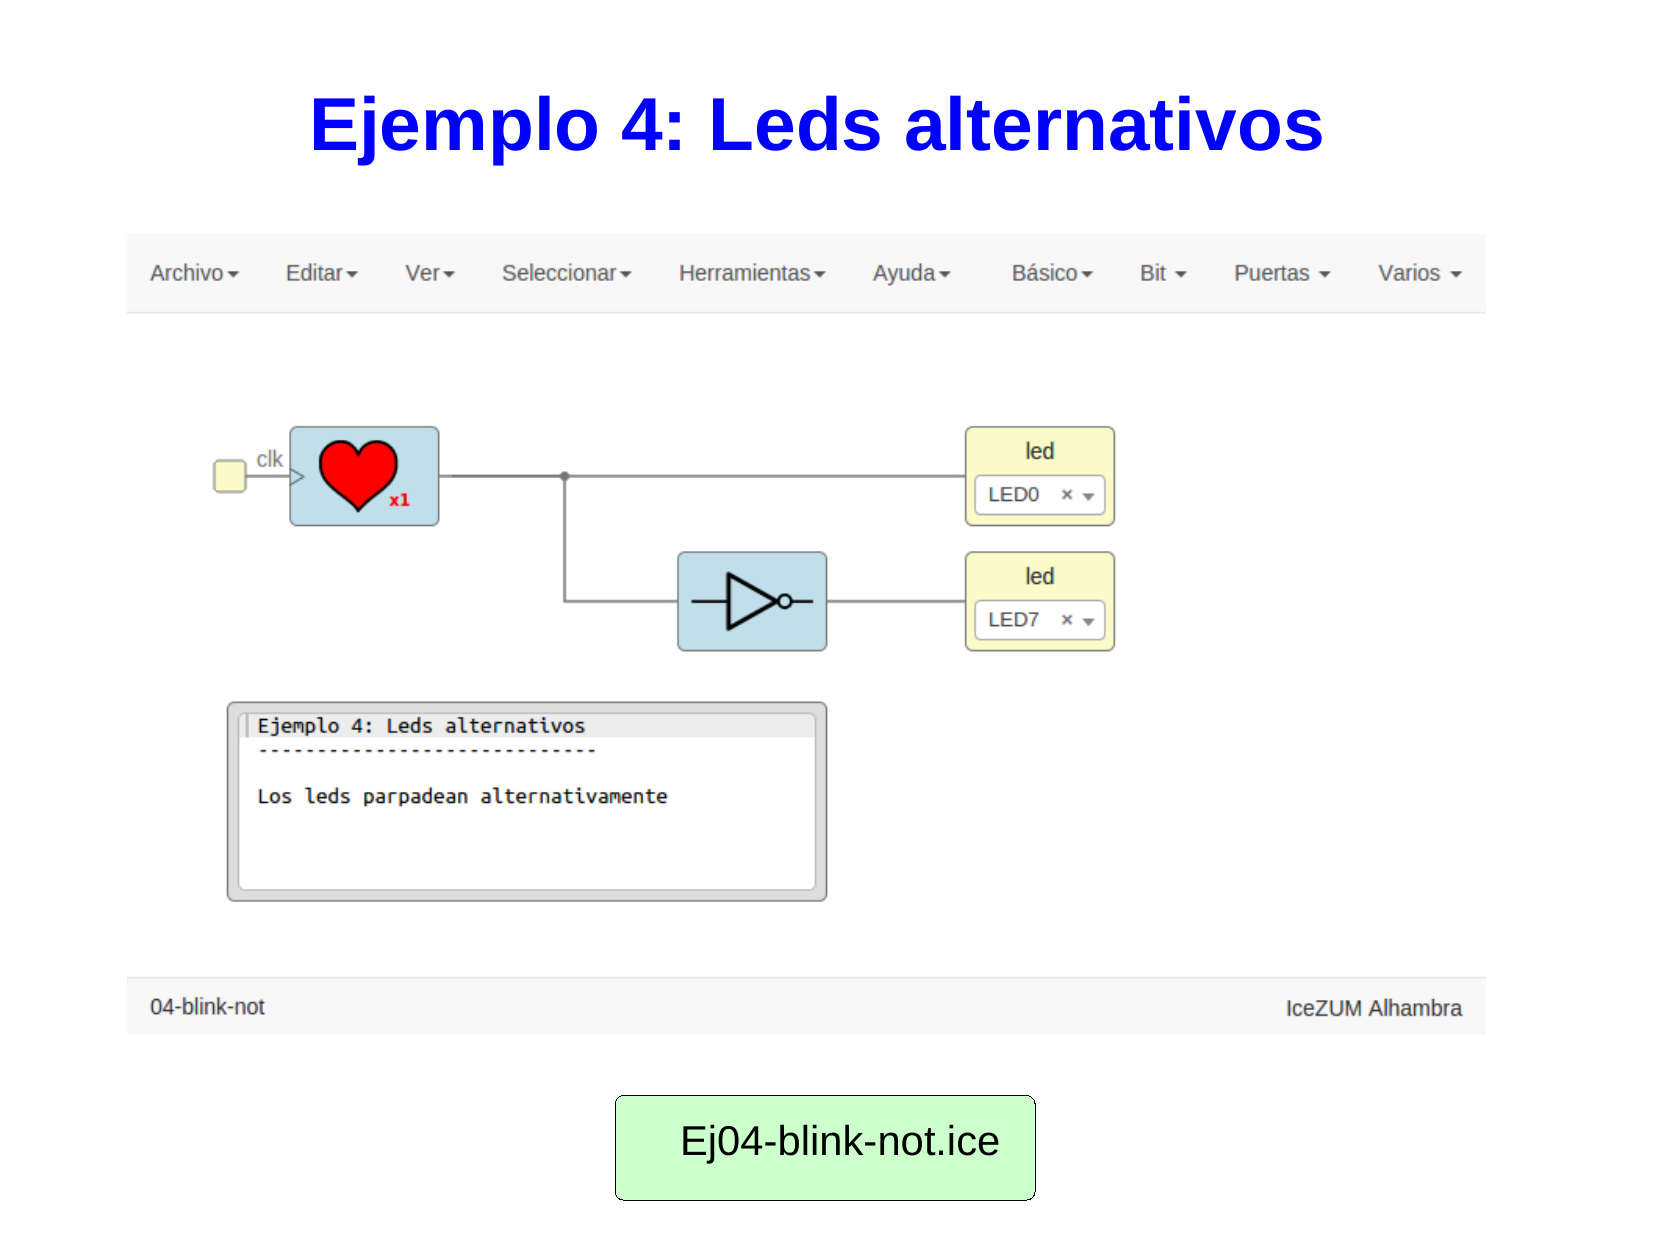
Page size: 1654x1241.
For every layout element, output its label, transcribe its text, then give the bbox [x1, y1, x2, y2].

text_box Ejemplo 4: Leds alternativos [90, 75, 1546, 174]
text_box Ej04-blink-not.ice [630, 1110, 1021, 1186]
text_box [615, 1095, 1036, 1201]
picture [127, 234, 1486, 1036]
